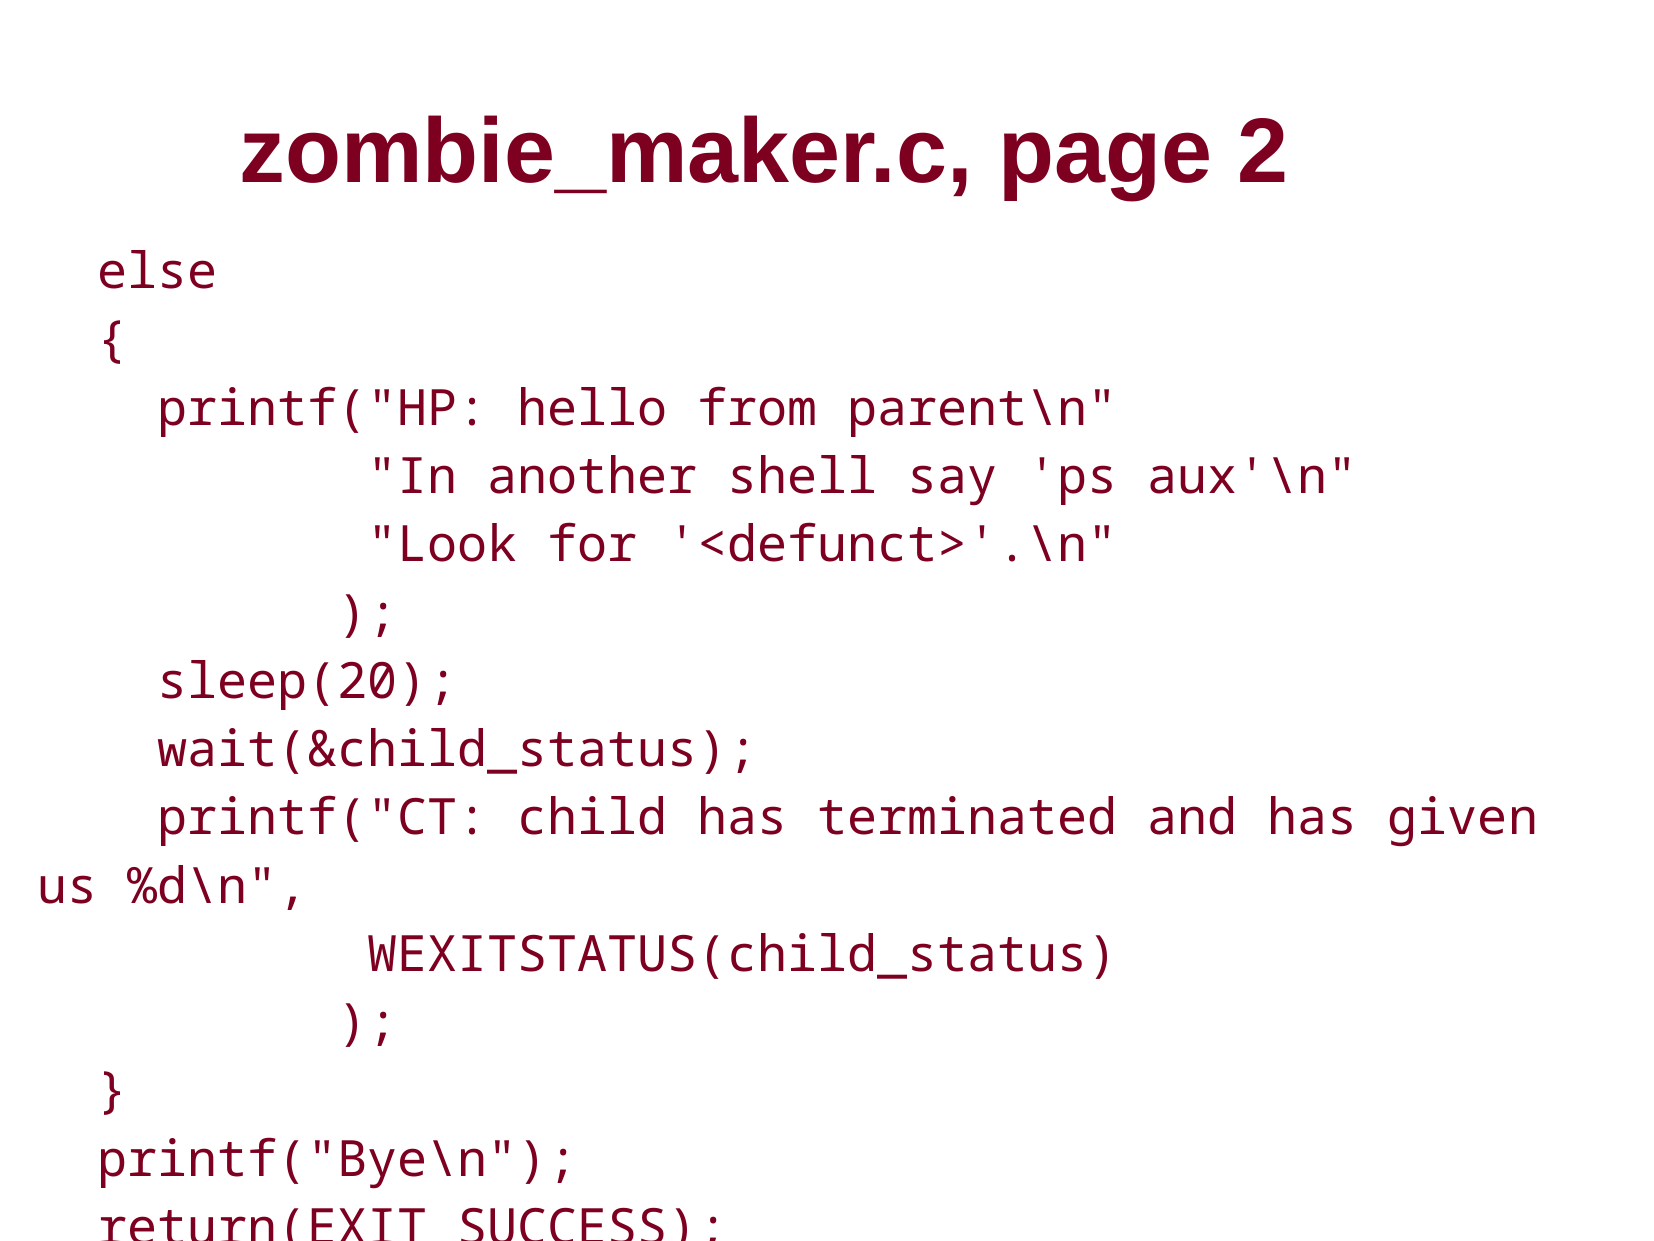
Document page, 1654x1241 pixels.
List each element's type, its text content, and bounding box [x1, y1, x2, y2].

title zombie_maker.c, page 2 [118, 94, 1412, 207]
picture [346, 1230, 359, 1241]
list else { printf("HP: hello from parent\n" "In another shell say 'ps aux'\n" "Look for '<defunct>'.\n" ); sleep(20); wait(&child_status); printf("CT: child has terminated and has given us %d\n", WEXITSTATUS(child_status) ); } printf("Bye\n"); return(EXIT_SUCCESS); } [37, 235, 1613, 1171]
picture [0, 0, 1654, 1241]
picture [256, 1220, 269, 1241]
picture [135, 1220, 149, 1228]
